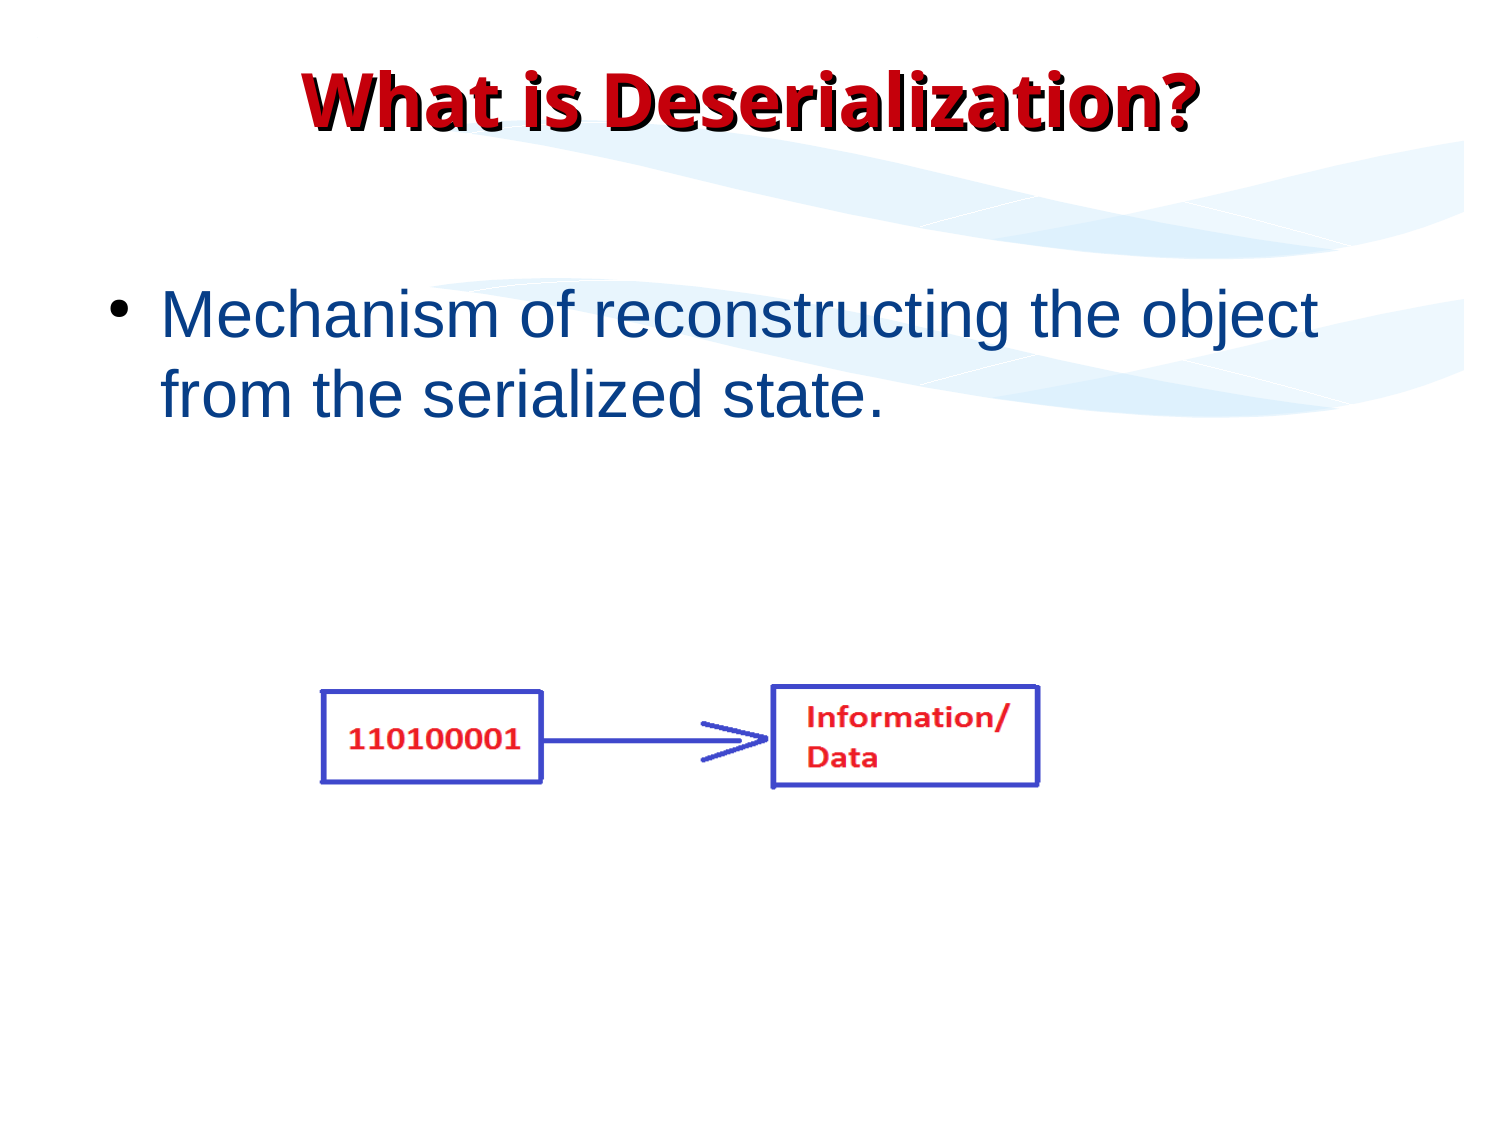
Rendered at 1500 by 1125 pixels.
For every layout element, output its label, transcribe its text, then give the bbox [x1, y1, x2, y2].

picture [107, 464, 1425, 1115]
title What is Deserialization? [75, 44, 1425, 233]
list Mechanism of reconstructing the object from the serialized state. [75, 263, 1425, 1006]
